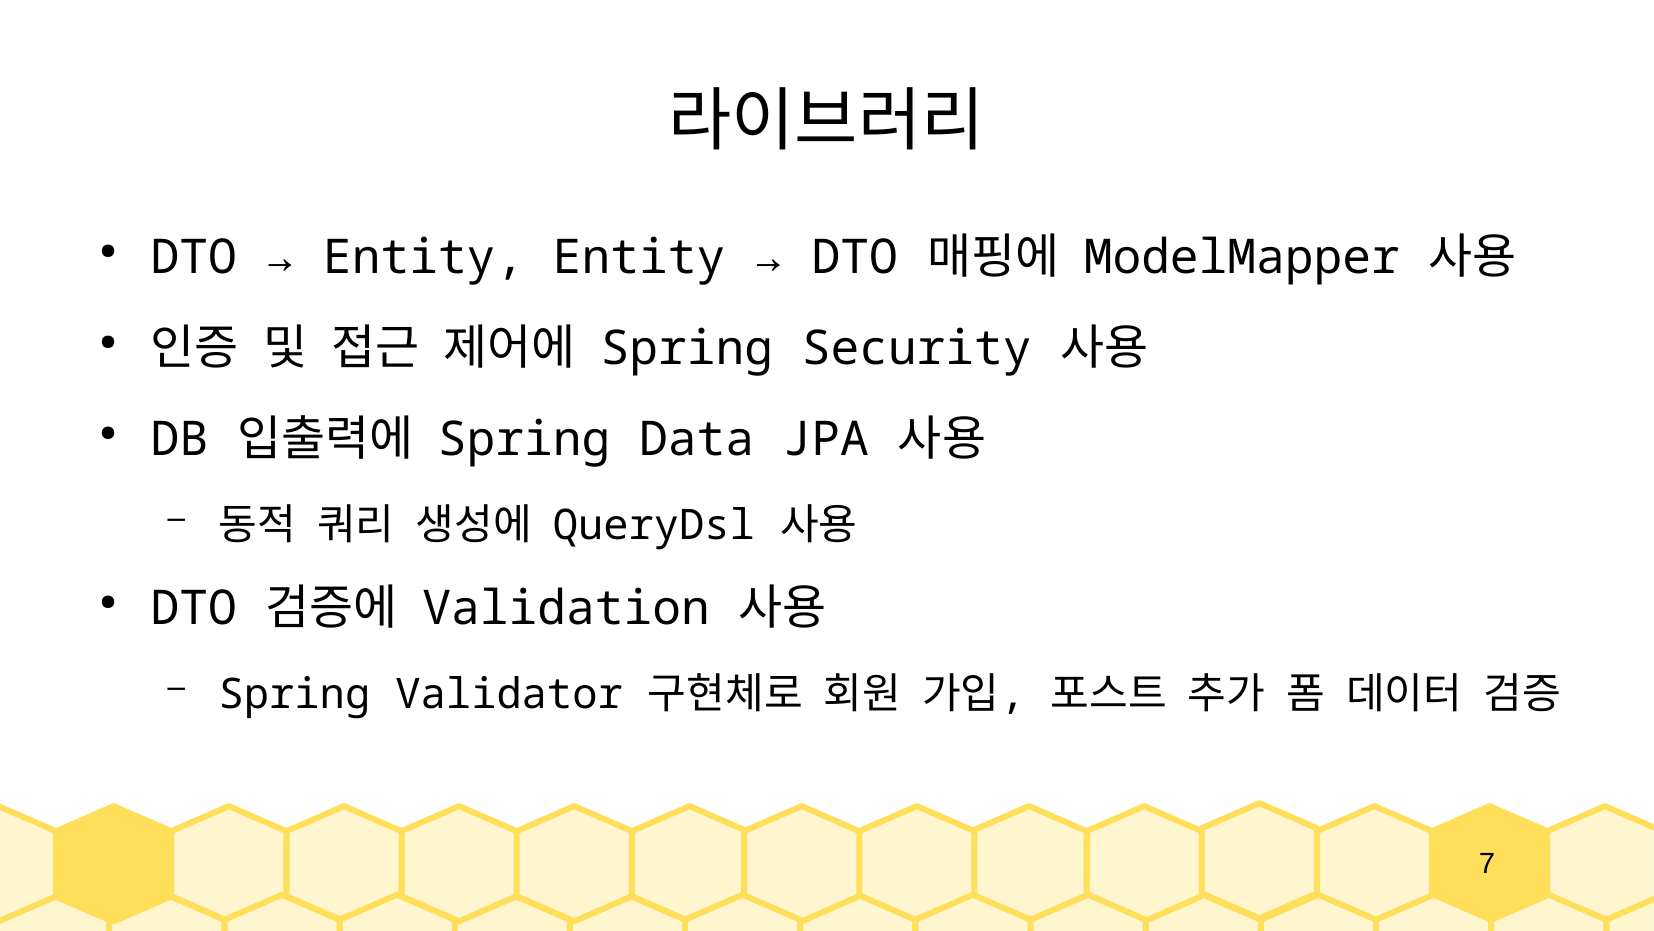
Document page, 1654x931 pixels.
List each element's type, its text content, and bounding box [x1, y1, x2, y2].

title 라이브러리 [82, 37, 1571, 193]
list DTO → Entity, Entity → DTO 매핑에 ModelMapper 사용 인증 및 접근 제어에 Spring Security 사용 DB 입출력에 Spring Data JPA 사용 동적 쿼리 생성에 QueryDsl 사용 DTO 검증에 Validation 사용 Spring Validator 구현체로 회원 가입, 포스트 추가 폼 데이터 검증 [82, 217, 1571, 758]
